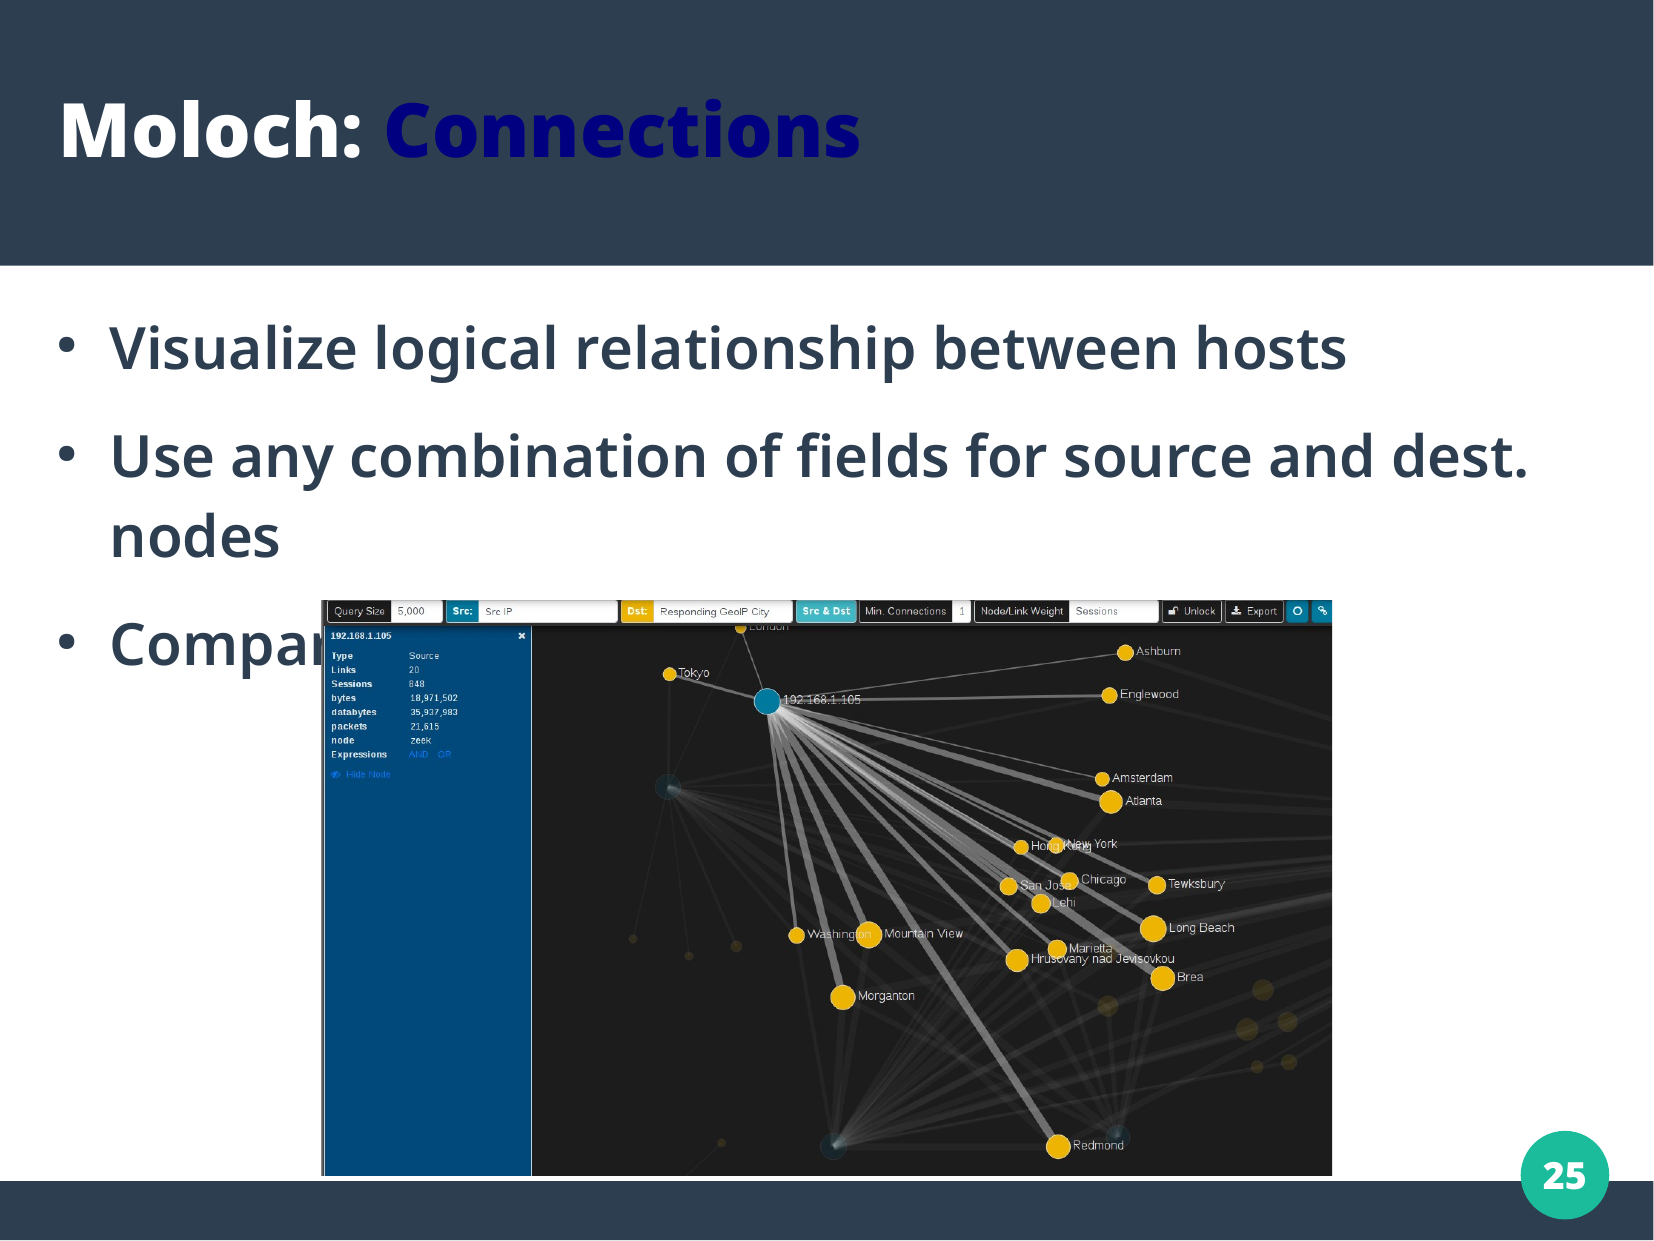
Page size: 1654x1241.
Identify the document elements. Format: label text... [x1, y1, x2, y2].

picture [1295, 607, 1302, 614]
picture [454, 607, 469, 614]
title Moloch: Connections [59, 49, 1595, 207]
picture [1319, 606, 1327, 614]
picture [321, 600, 1333, 1176]
list Visualize logical relationship between hosts Use any combination of fields for source and dest. nodes Compare current vs. baseline traffic [38, 307, 1615, 1134]
